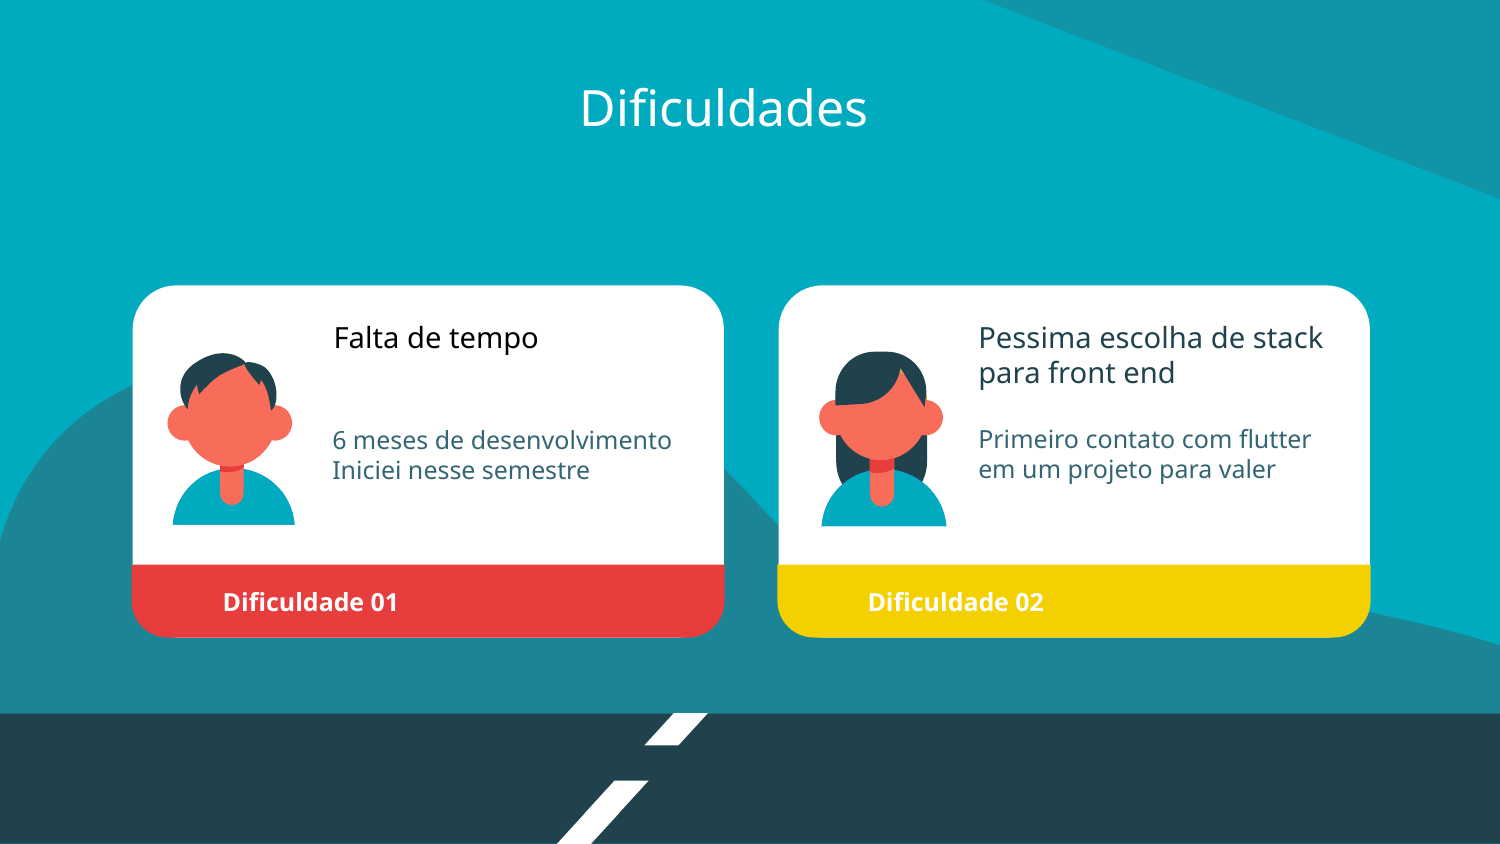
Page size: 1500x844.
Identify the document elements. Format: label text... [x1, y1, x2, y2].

text_box [794, 632, 1354, 638]
text_box [131, 285, 725, 607]
text_box Dificuldade 02 [777, 568, 1371, 632]
subtitle Primeiro contato com flutter em um projeto para valer [963, 408, 1351, 568]
subtitle Falta de tempo [318, 304, 726, 359]
text_box Dificuldade 01 [132, 568, 726, 632]
subtitle 6 meses de desenvolvimento Iniciei nesse semestre [317, 409, 705, 569]
text_box [148, 632, 708, 638]
title Dificuldades [564, 59, 1034, 153]
text_box [777, 285, 1371, 568]
subtitle Pessima escolha de stack para front end [963, 304, 1372, 358]
